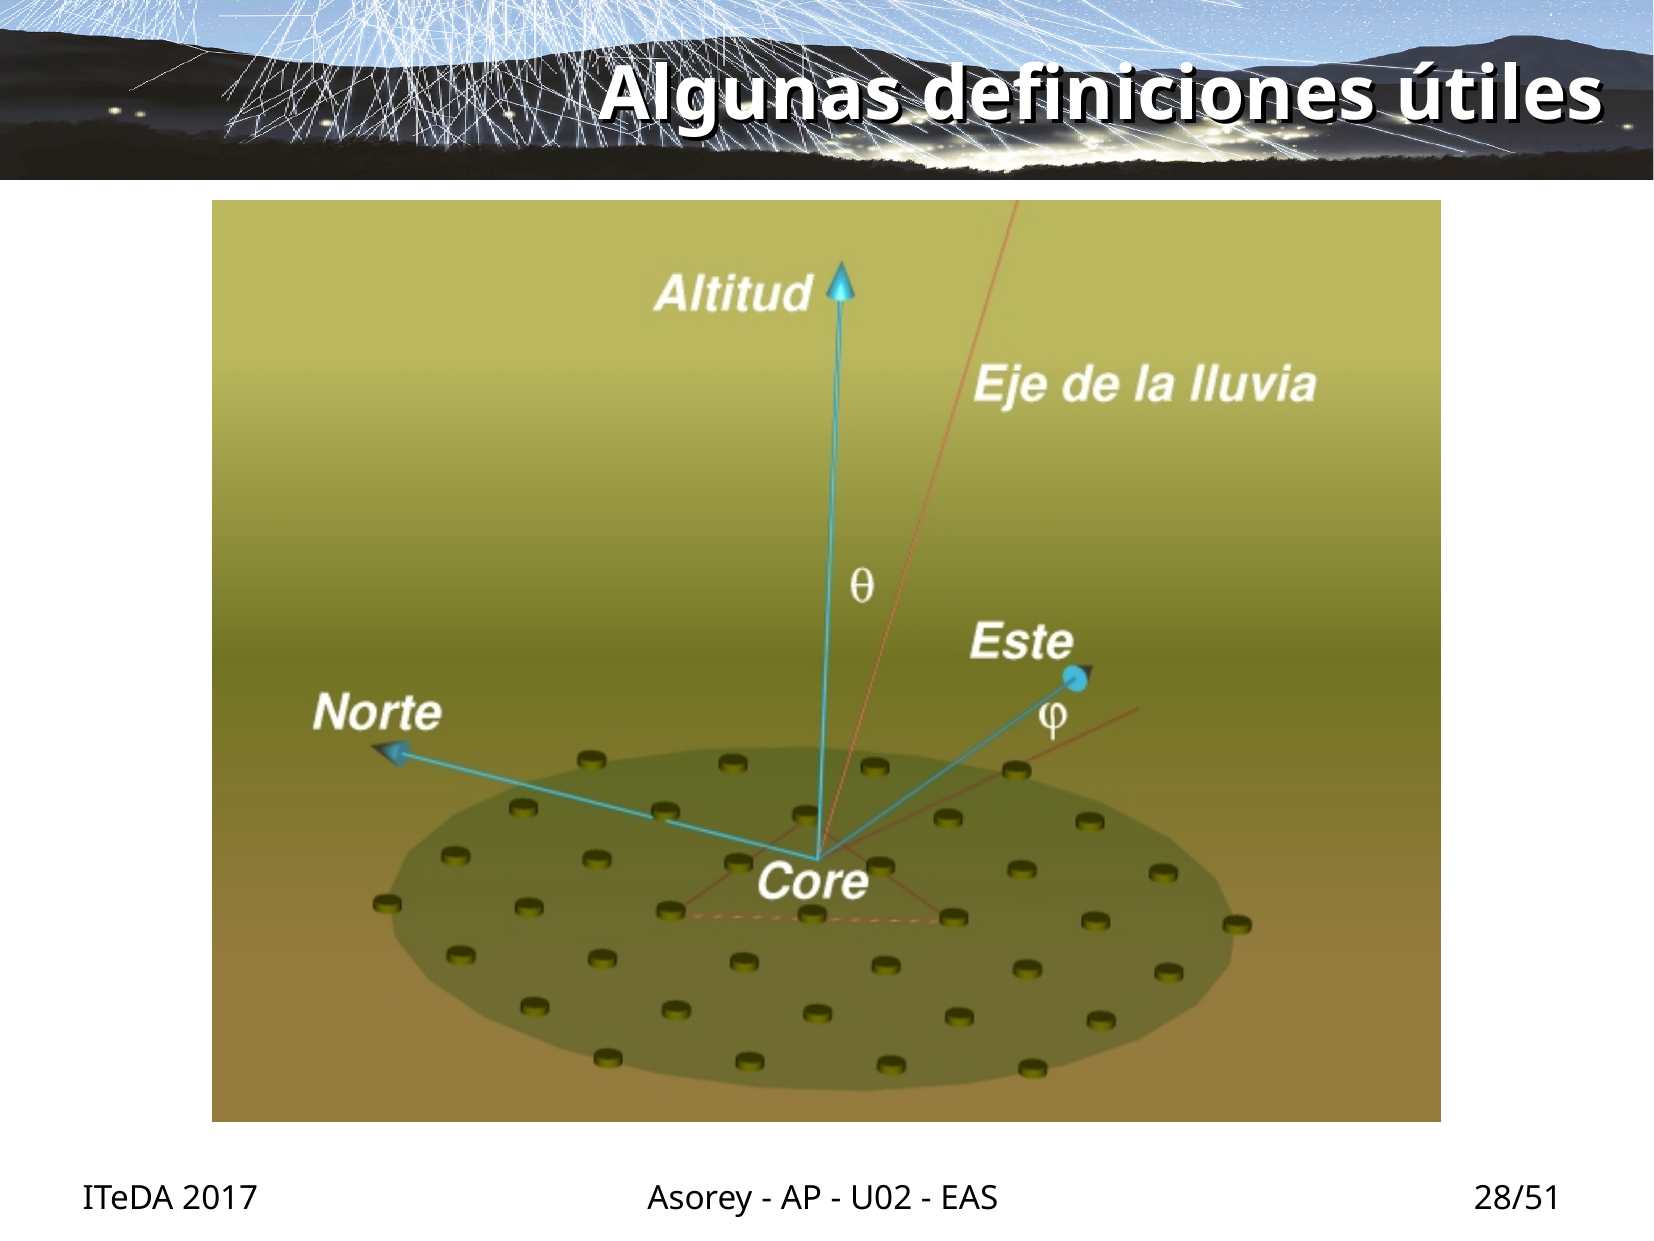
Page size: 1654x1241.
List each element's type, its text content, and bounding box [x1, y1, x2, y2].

title Algunas definiciones útiles [45, 15, 1606, 166]
picture [212, 200, 1441, 1123]
picture [0, 0, 1654, 180]
